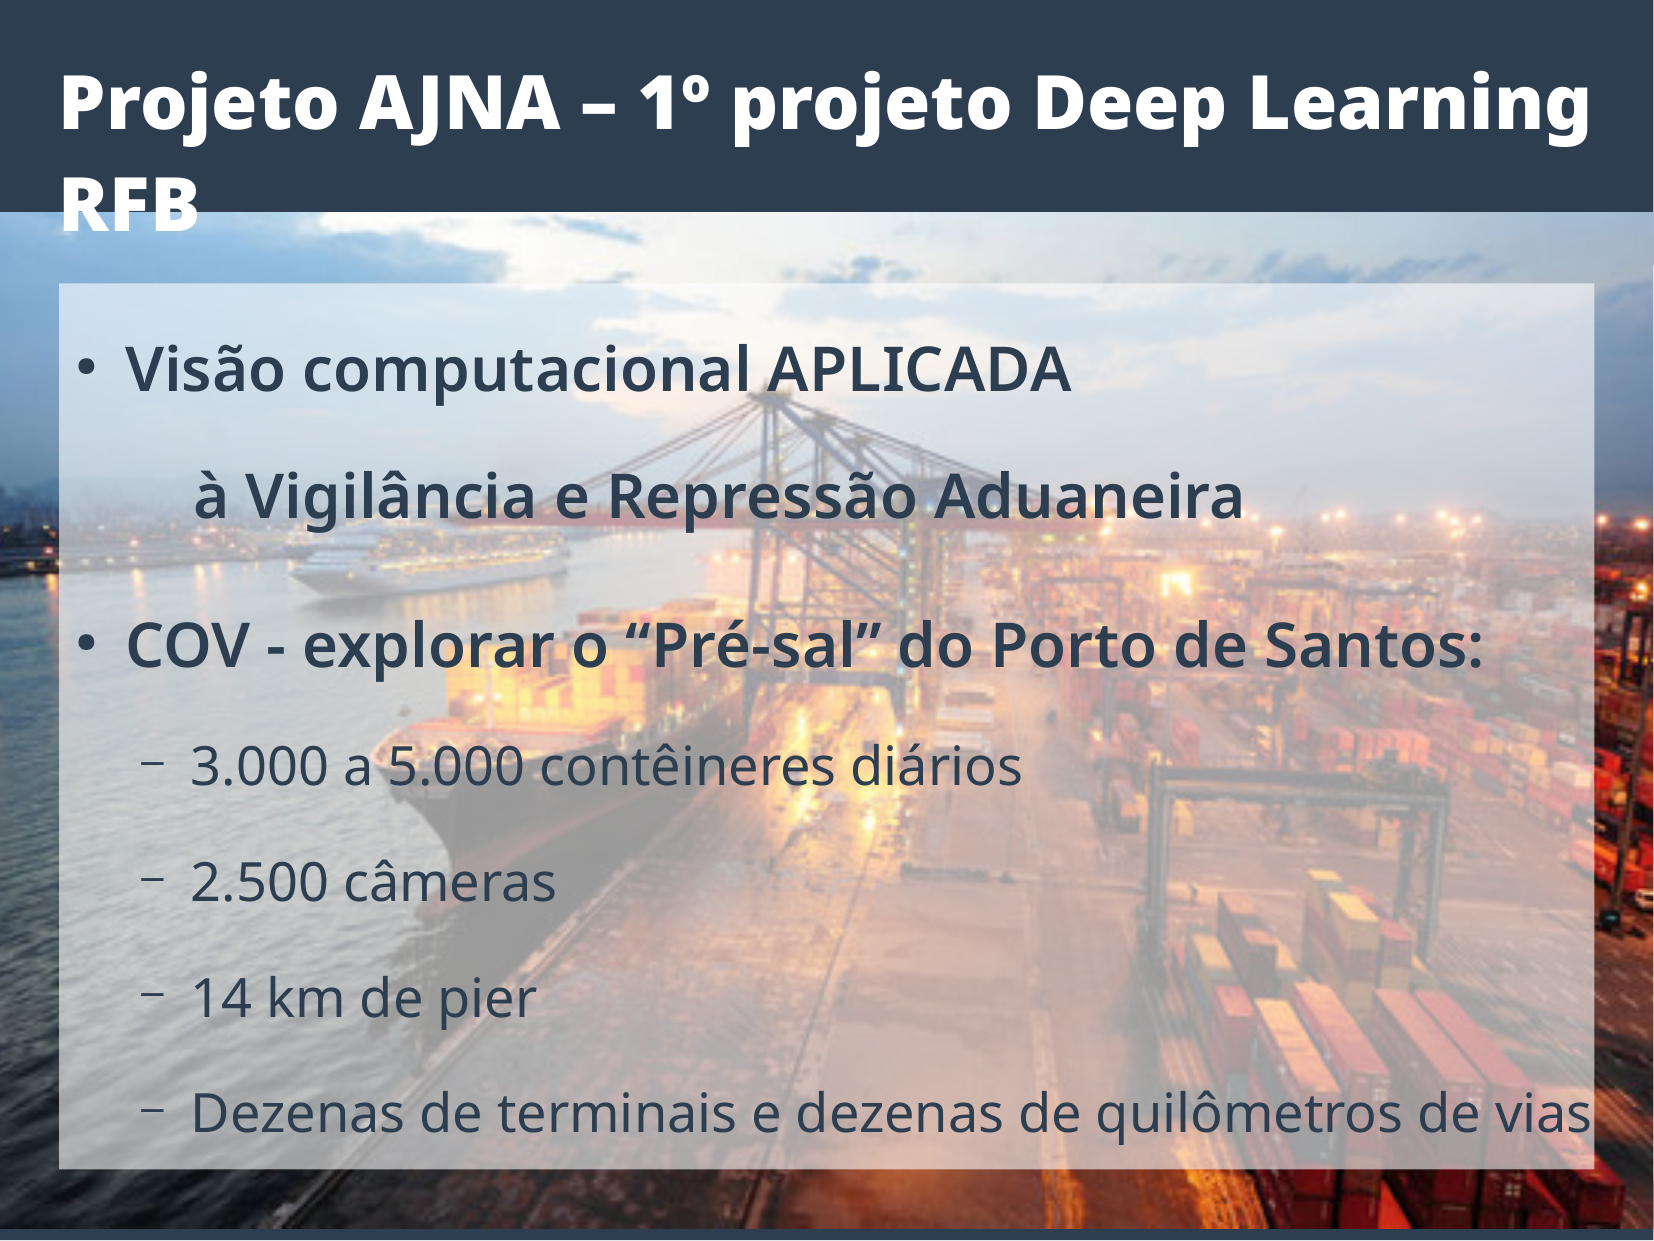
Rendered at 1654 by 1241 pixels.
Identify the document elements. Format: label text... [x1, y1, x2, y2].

title Projeto AJNA – 1º projeto Deep Learning RFB [59, 49, 1595, 207]
picture [170, 212, 182, 220]
picture [0, 212, 1654, 1229]
list Visão computacional APLICADA à Vigilância e Repressão Aduaneira COV - explorar o “Pré-sal” do Porto de Santos: 3.000 a 5.000 contêineres diários 2.500 câmeras 14 km de pier Dezenas de terminais e dezenas de quilômetros de vias [59, 283, 1595, 1170]
